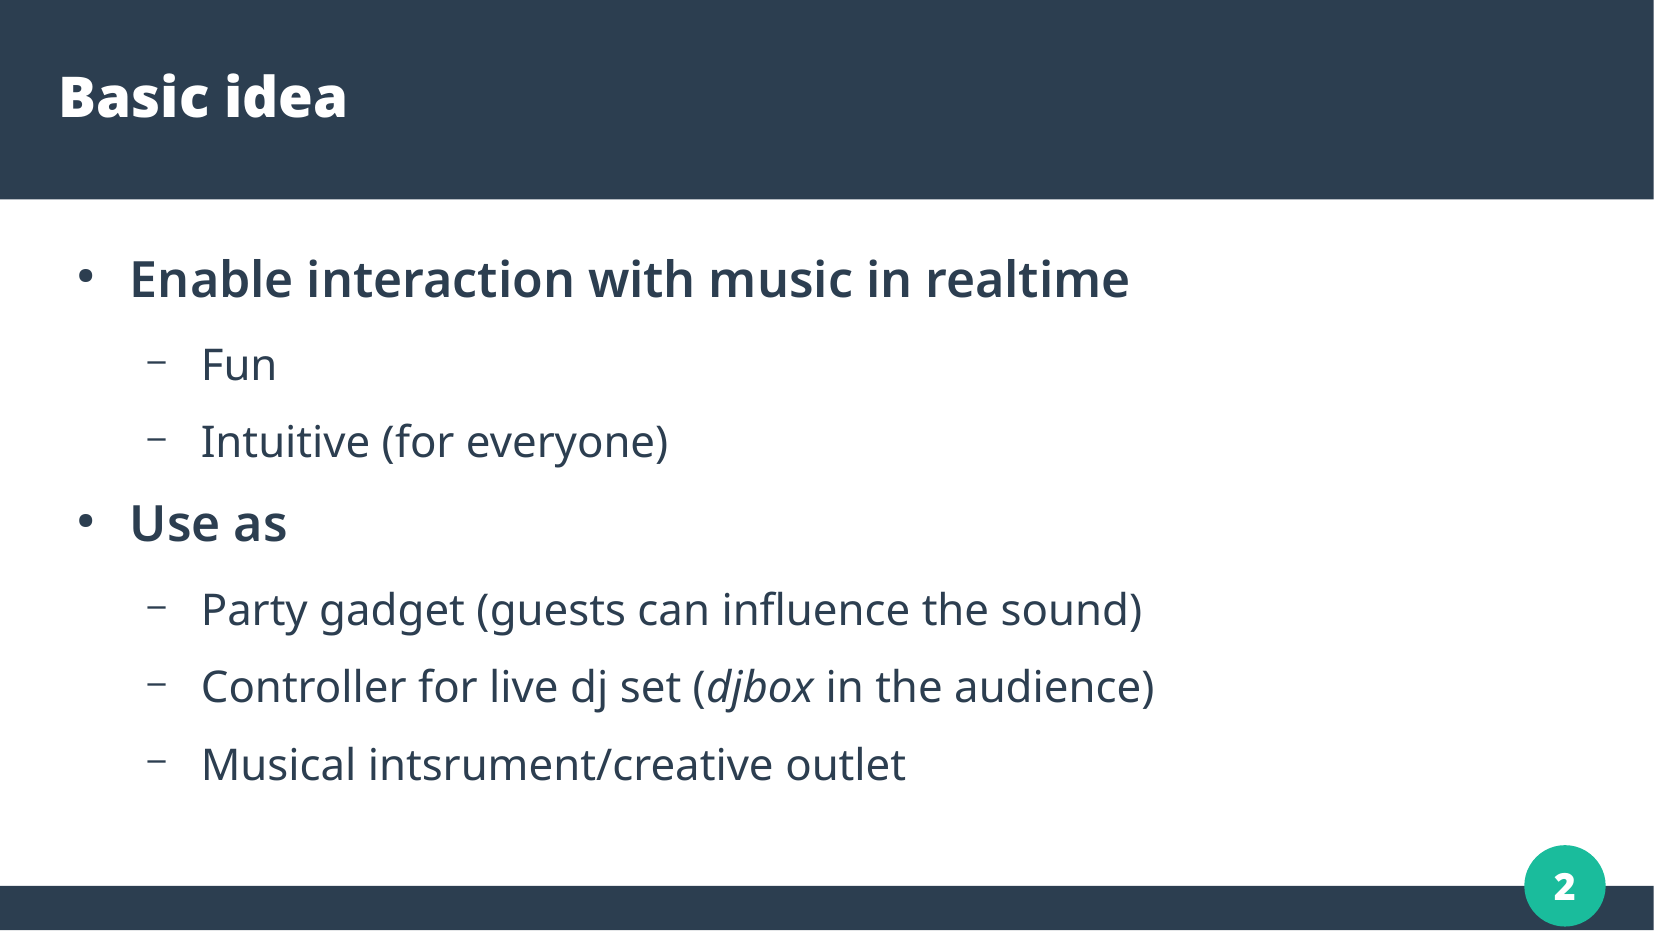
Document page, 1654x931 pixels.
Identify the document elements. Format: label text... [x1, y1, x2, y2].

title Basic idea [59, 37, 1595, 156]
list Enable interaction with music in realtime Fun Intuitive (for everyone) Use as Party gadget (guests can influence the sound) Controller for live dj set (djbox in the audience) Musical intsrument/creative outlet [59, 243, 1595, 864]
